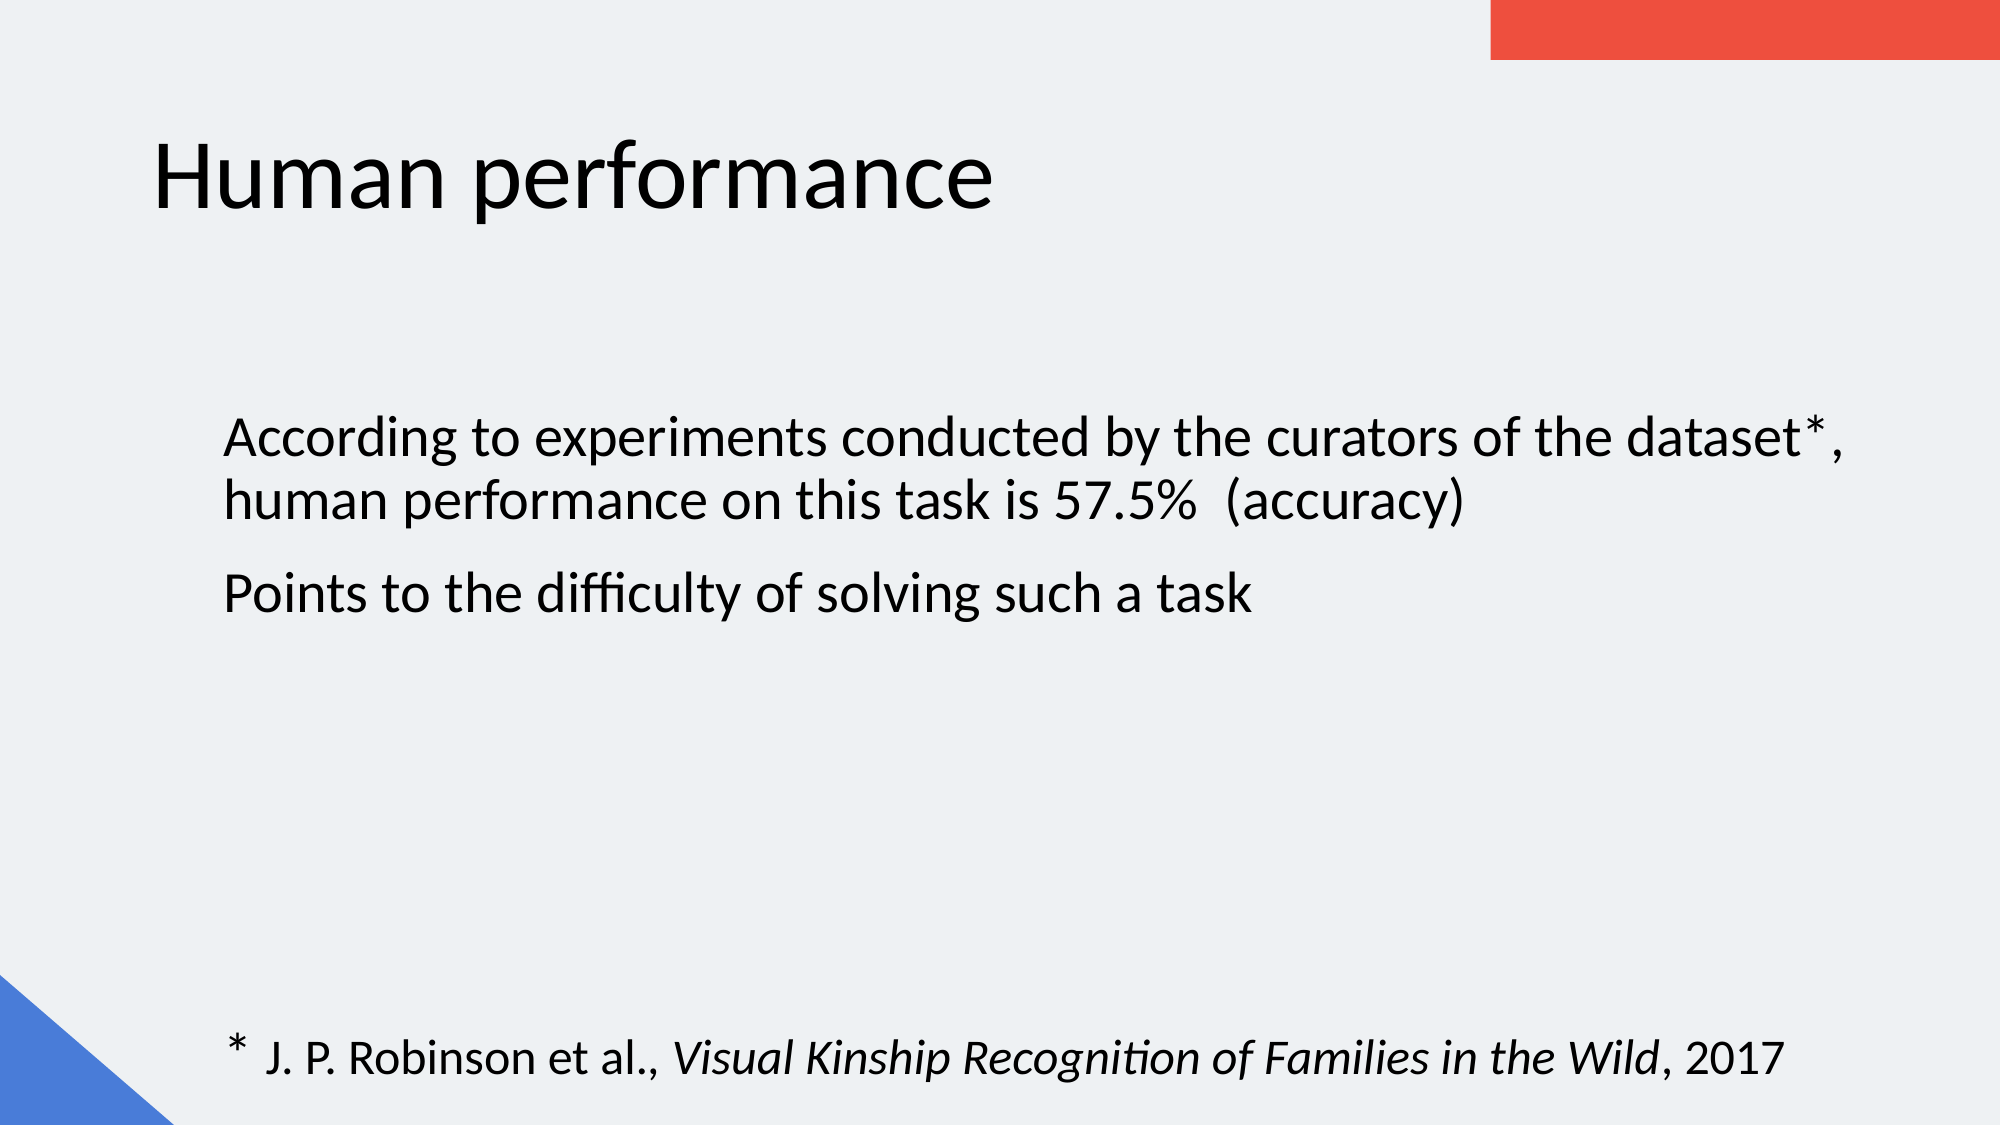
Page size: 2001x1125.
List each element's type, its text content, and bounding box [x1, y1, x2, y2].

title Human performance [137, 59, 1863, 278]
list According to experiments conducted by the curators of the dataset*, human performance on this task is 57.5% (accuracy) Points to the difficulty of solving such a task * J. P. Robinson et al., Visual Kinship Recognition of Families in the Wild, 2017 [137, 299, 1863, 1014]
text_box [0, 974, 174, 1125]
text_box [1490, 0, 2000, 60]
